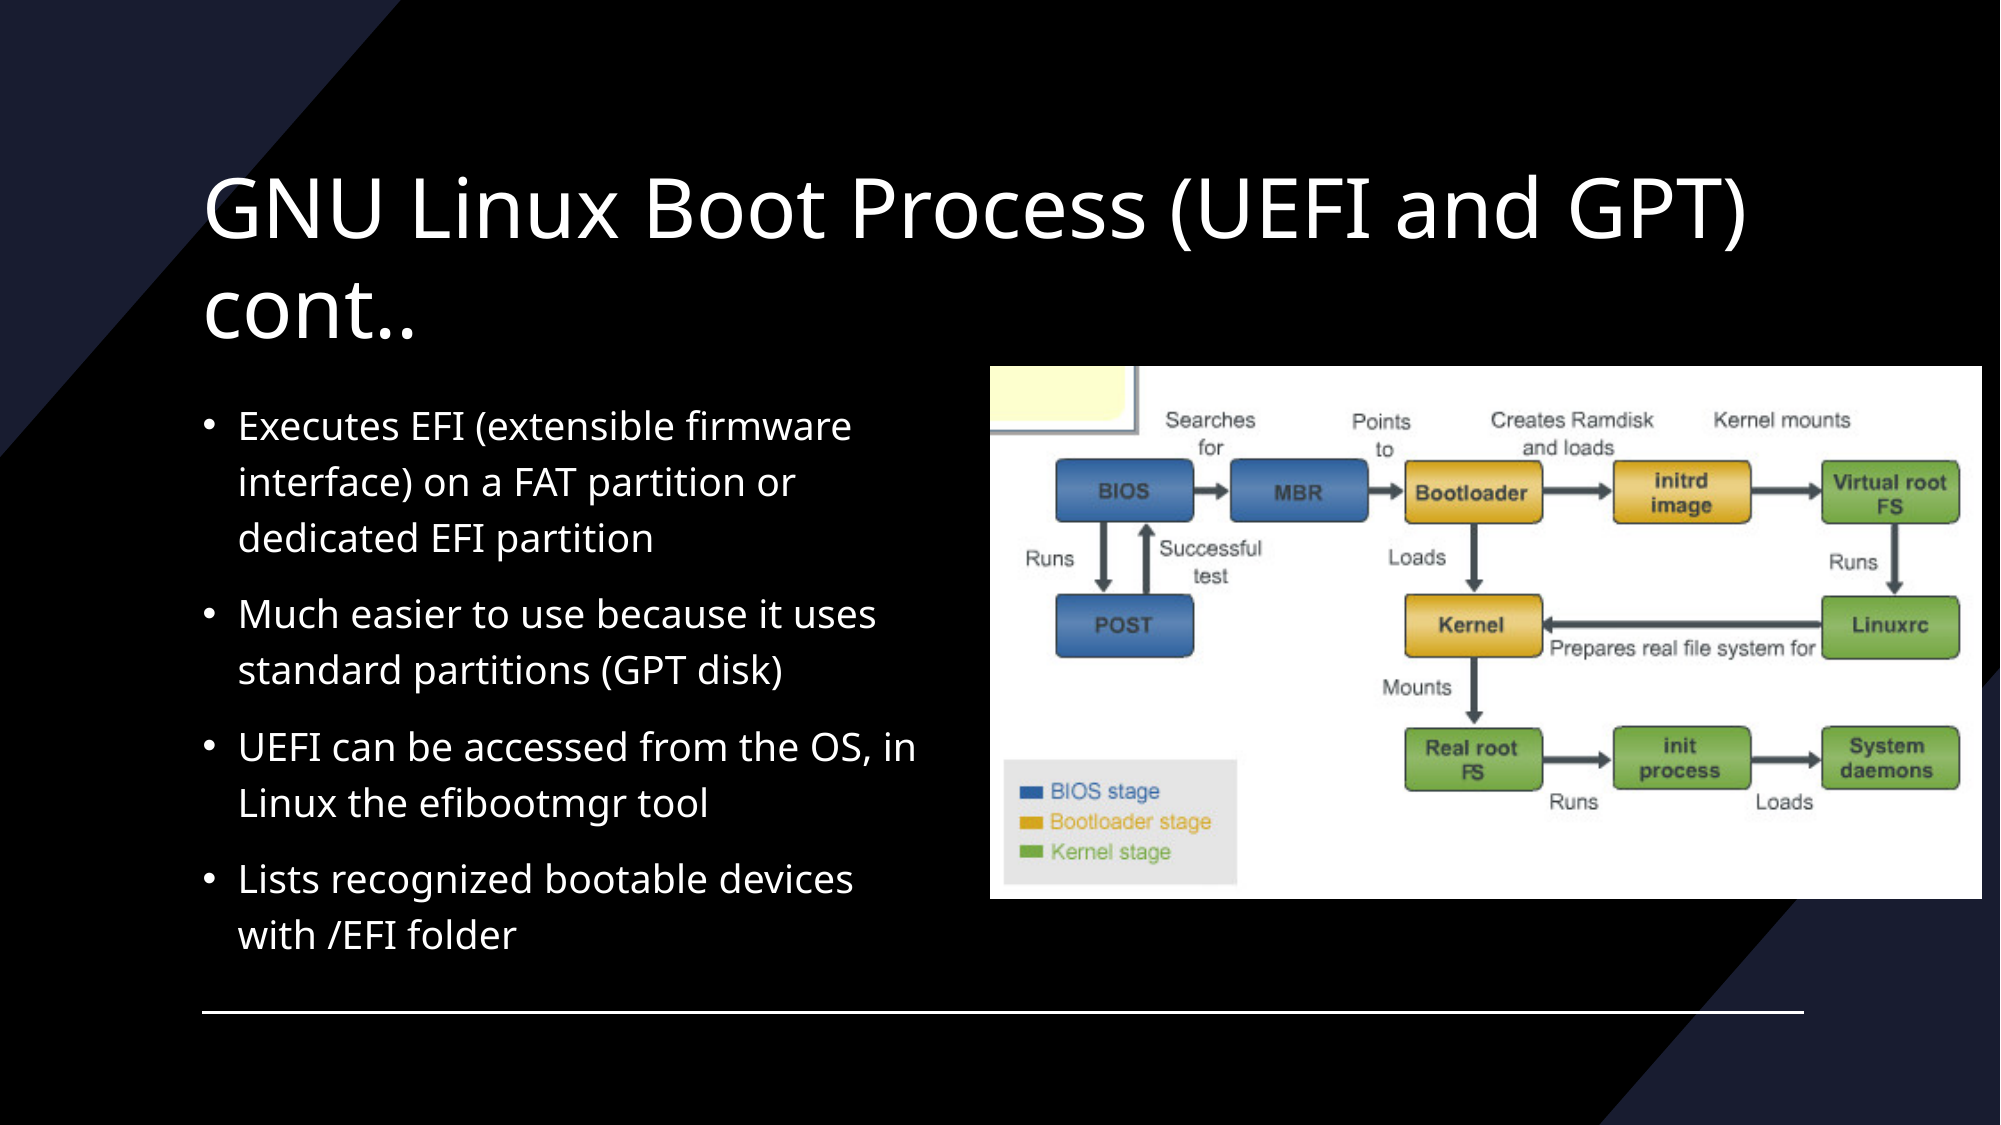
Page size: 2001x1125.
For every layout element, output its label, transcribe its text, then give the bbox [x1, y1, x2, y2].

list Executes EFI (extensible firmware interface) on a FAT partition or dedicated EFI partition Much easier to use because it uses standard partitions (GPT disk) UEFI can be accessed from the OS, in Linux the efibootmgr tool Lists recognized bootable devices with /EFI folder [187, 383, 975, 967]
picture [990, 366, 1982, 899]
title GNU Linux Boot Process (UEFI and GPT) cont.. [187, 143, 1966, 367]
